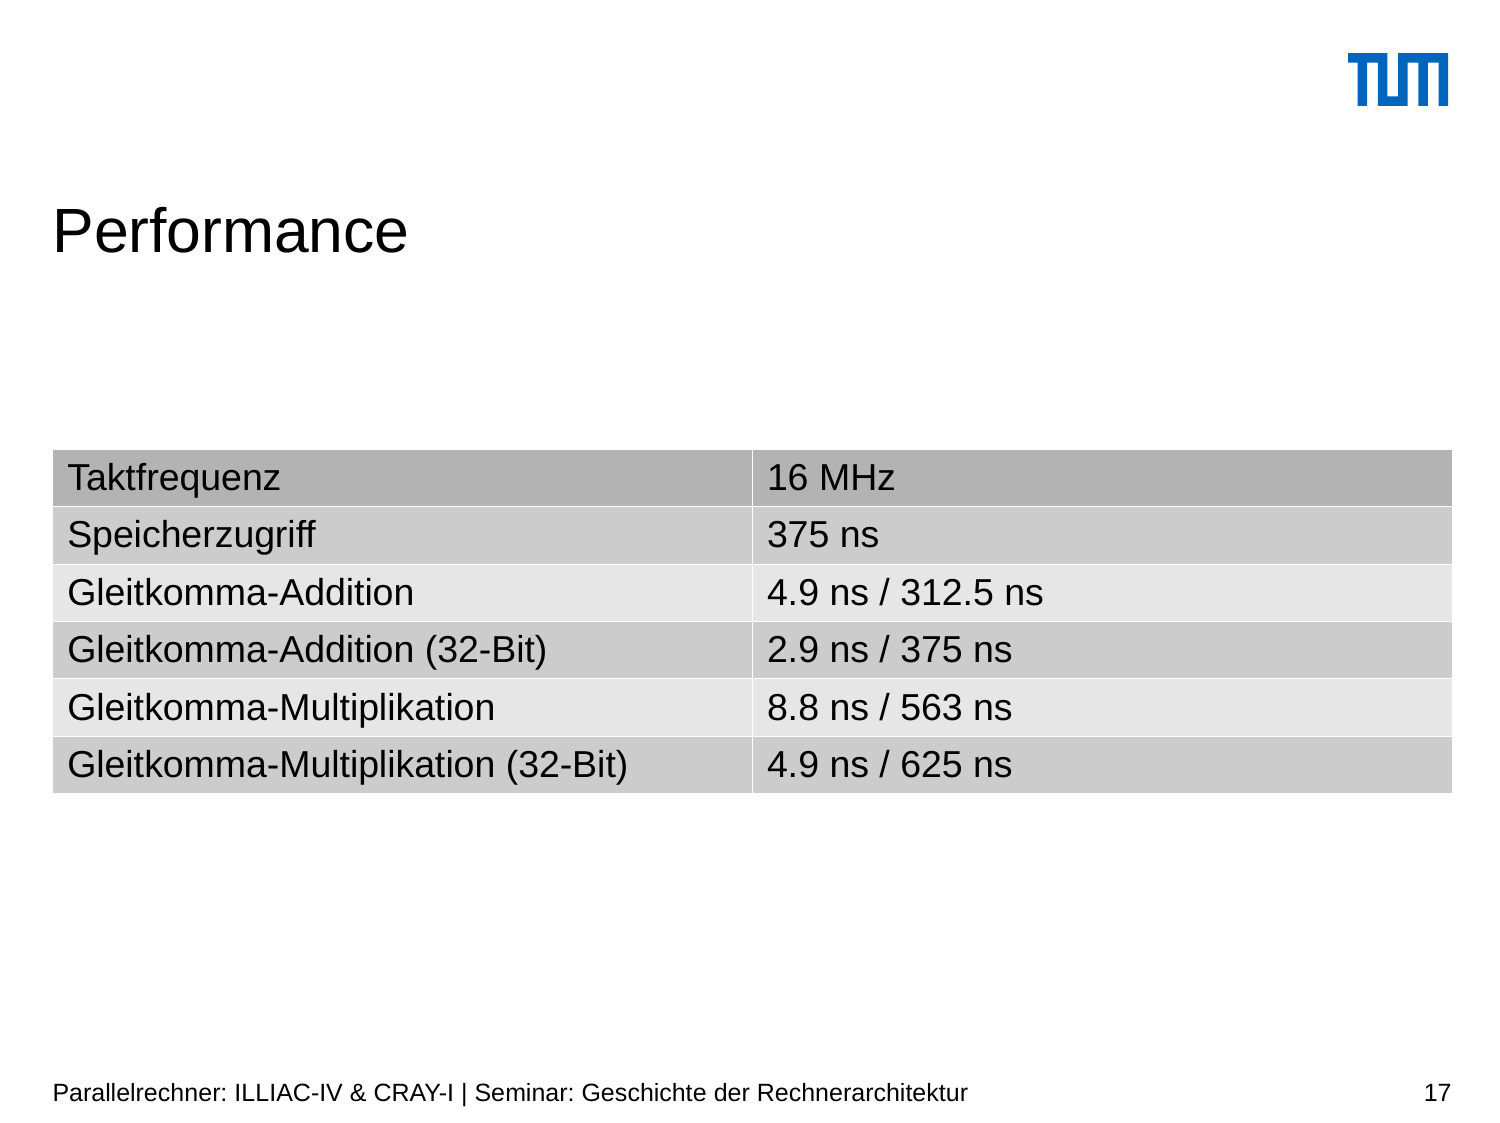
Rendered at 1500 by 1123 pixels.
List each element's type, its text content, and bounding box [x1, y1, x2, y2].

table_cell Speicherzugriff [53, 507, 752, 564]
table_cell 2.9 ns / 375 ns [753, 622, 1452, 678]
table_cell Gleitkomma-Multiplikation (32-Bit) [53, 737, 752, 793]
table_cell Gleitkomma-Addition [53, 565, 752, 621]
table_cell Gleitkomma-Multiplikation [53, 679, 752, 736]
table_cell 4.9 ns / 312.5 ns [753, 565, 1452, 621]
table_header 16 MHz [753, 450, 1452, 506]
table_cell 375 ns [753, 507, 1452, 564]
table_cell 8.8 ns / 563 ns [753, 679, 1452, 736]
title Performance [52, 199, 1453, 262]
table_cell 4.9 ns / 625 ns [753, 737, 1452, 793]
table_cell Gleitkomma-Addition (32-Bit) [53, 622, 752, 678]
table_header Taktfrequenz [53, 450, 752, 506]
